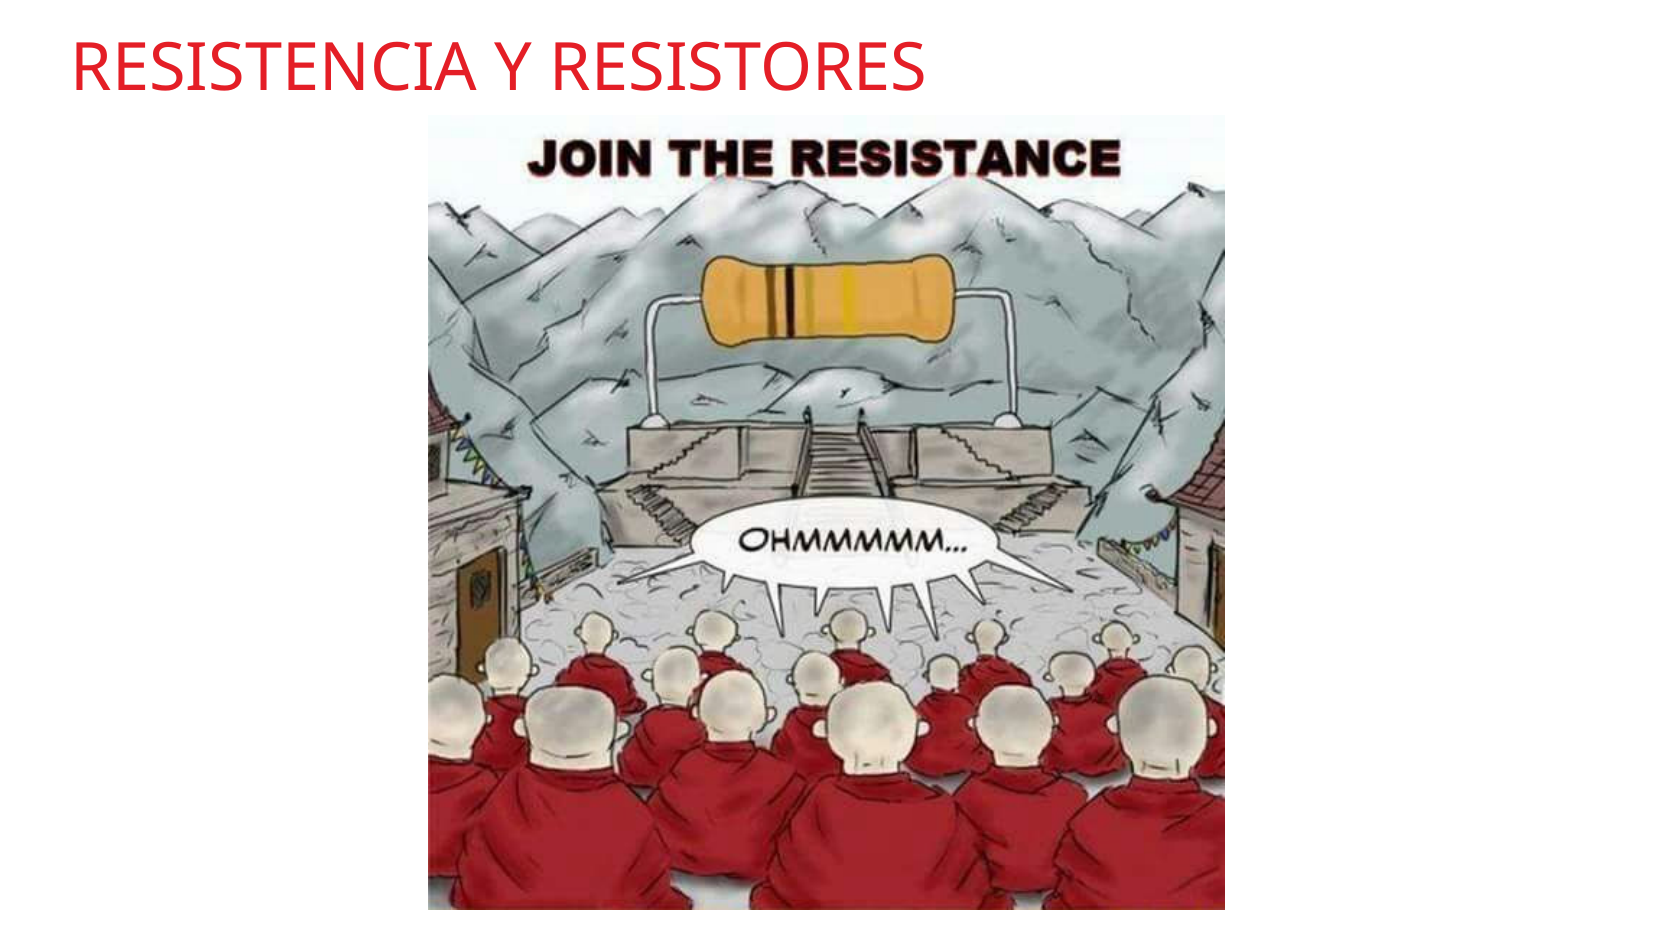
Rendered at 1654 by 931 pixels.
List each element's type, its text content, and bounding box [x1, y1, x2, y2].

picture [428, 115, 1225, 910]
title RESISTENCIA Y RESISTORES [70, 11, 1347, 118]
